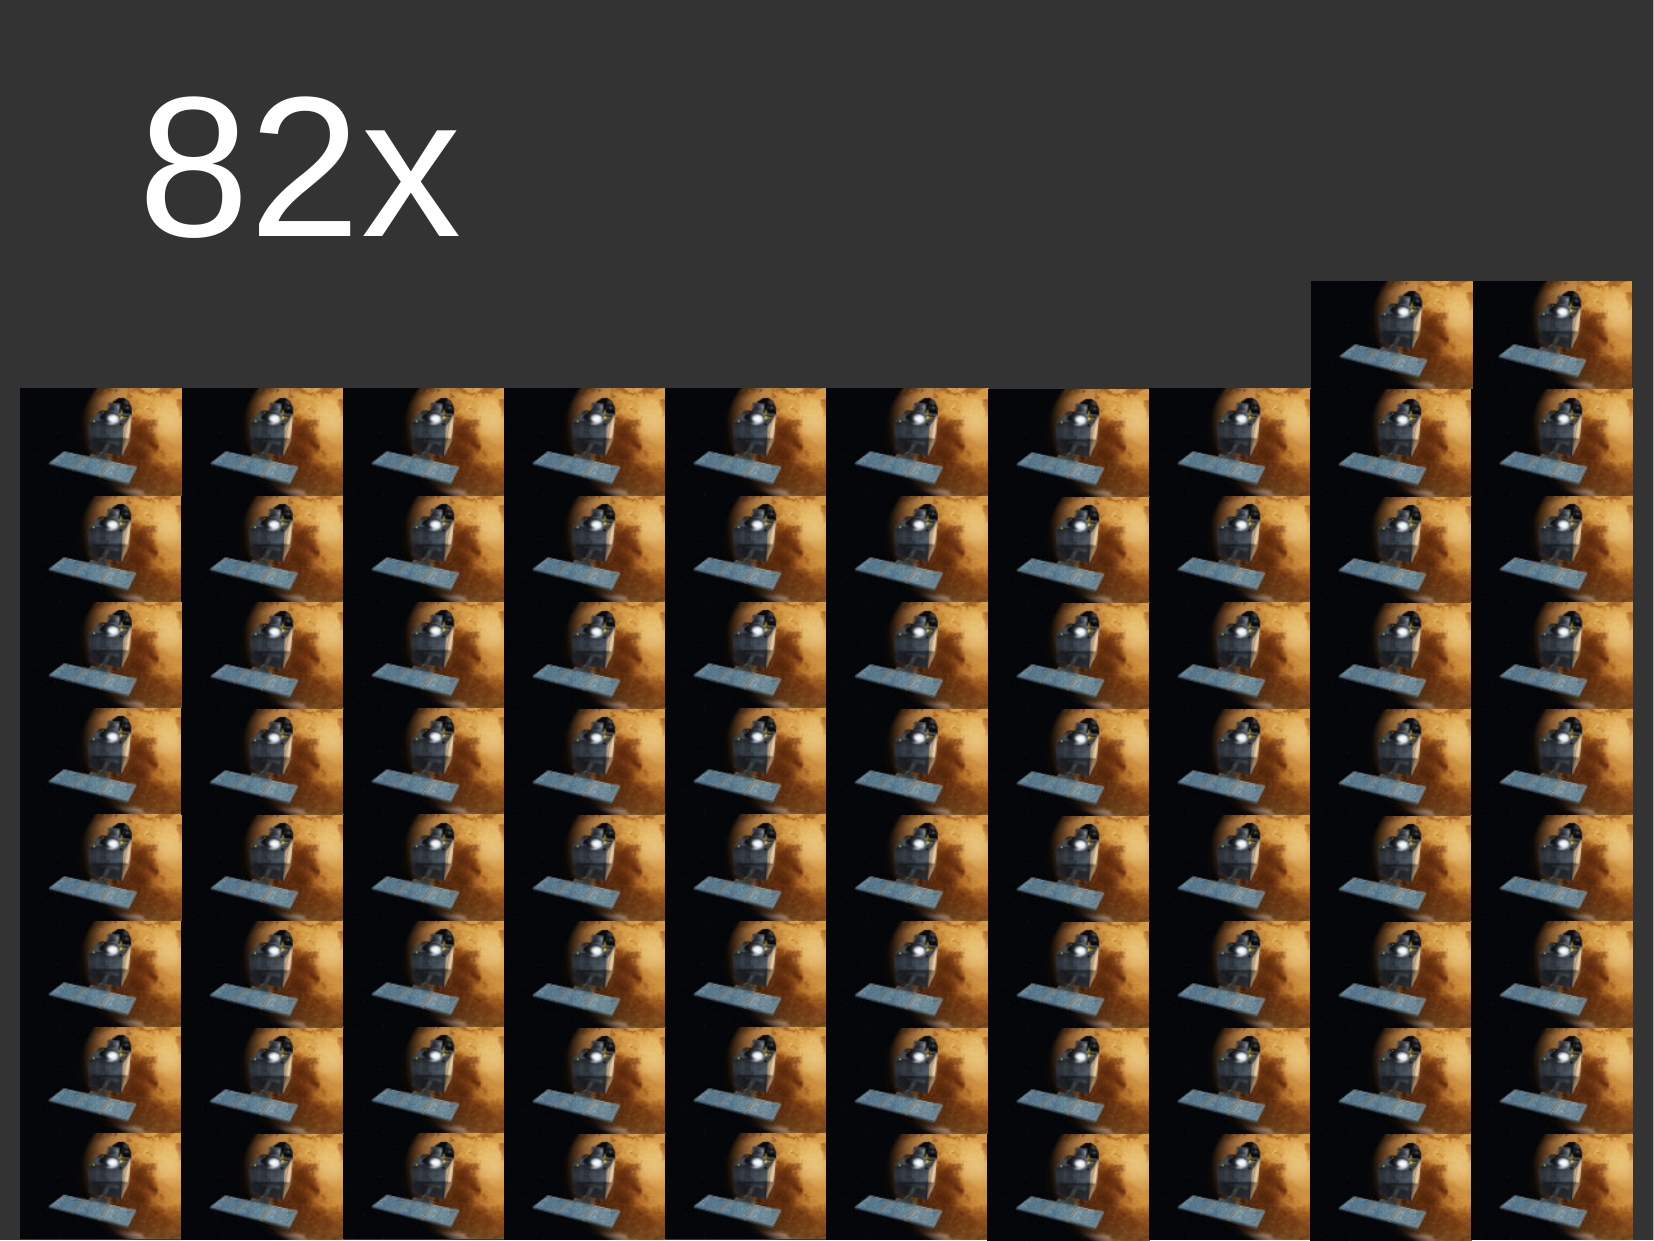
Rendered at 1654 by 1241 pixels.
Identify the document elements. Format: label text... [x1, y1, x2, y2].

text_box 82x [124, 47, 745, 343]
picture [20, 281, 1633, 1241]
